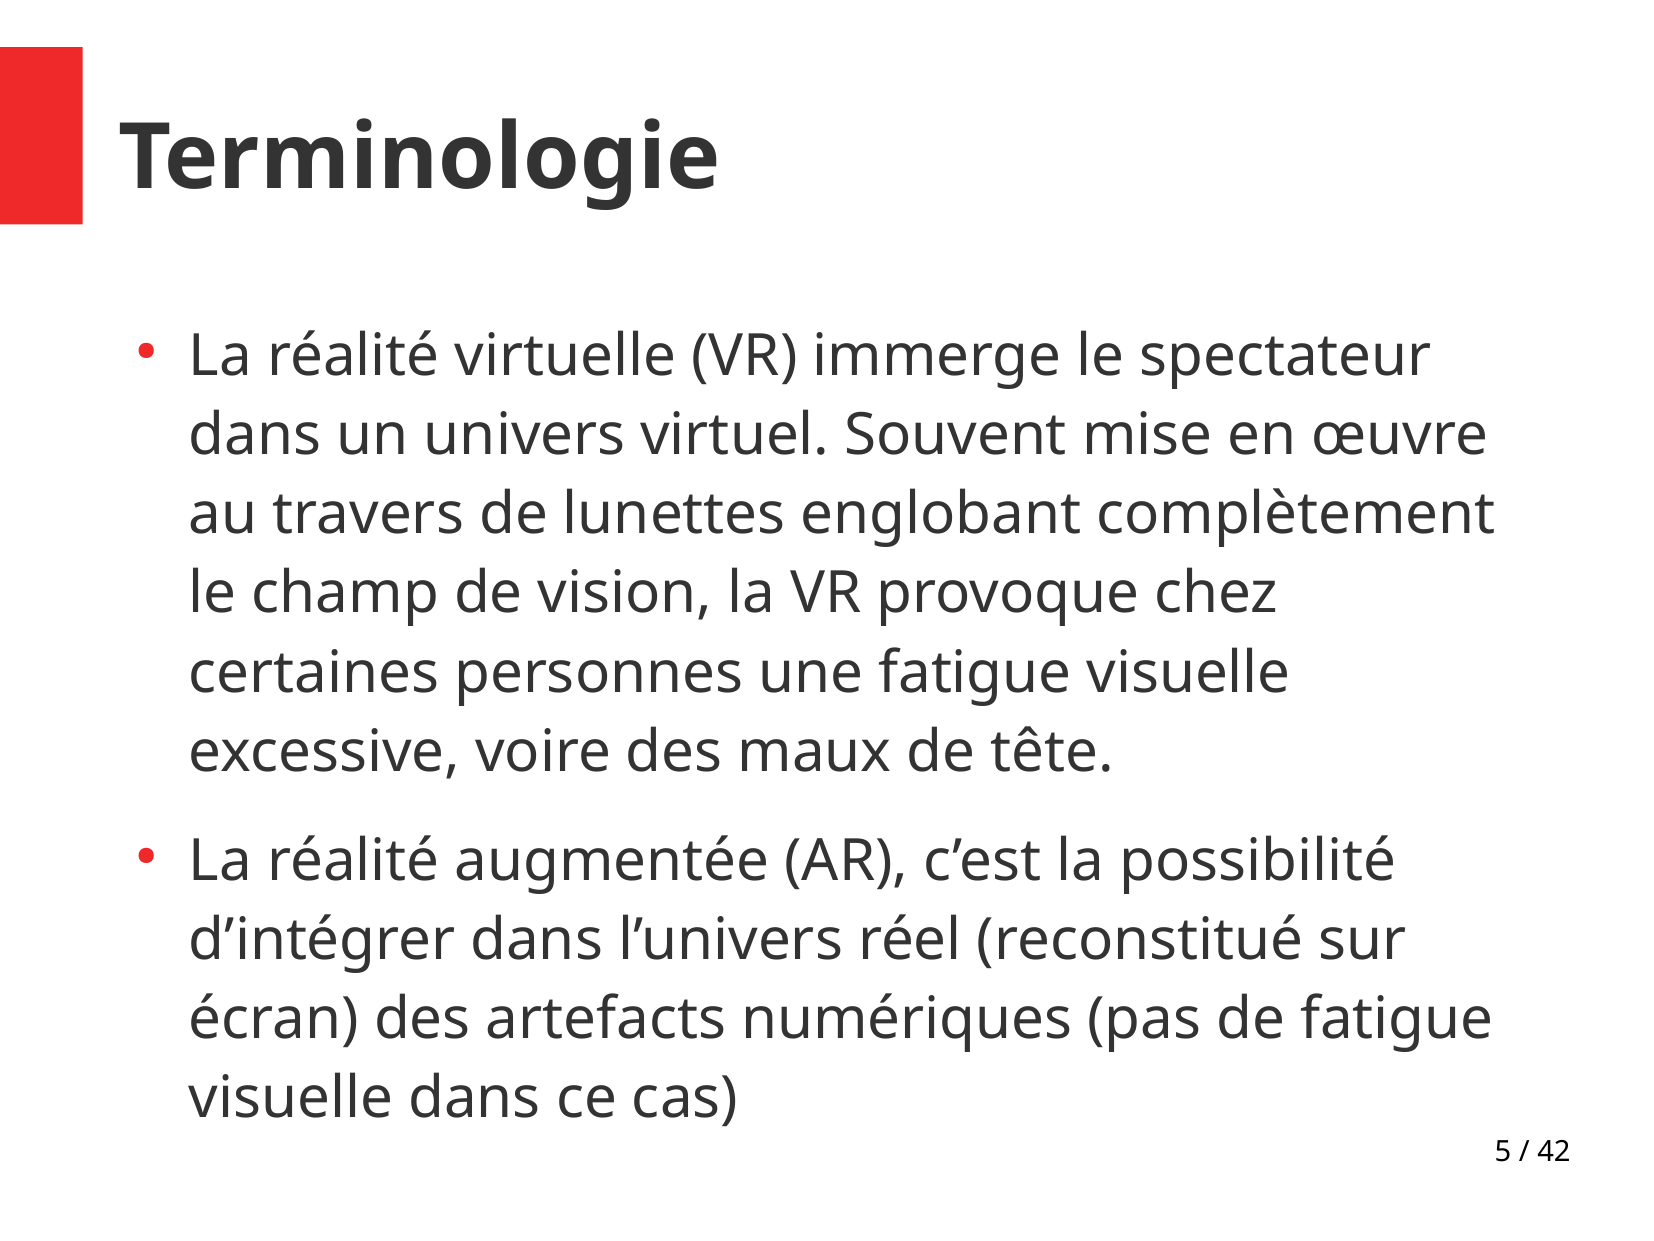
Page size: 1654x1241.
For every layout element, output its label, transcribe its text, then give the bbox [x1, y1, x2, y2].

list La réalité virtuelle (VR) immerge le spectateur dans un univers virtuel. Souvent mise en œuvre au travers de lunettes englobant complètement le champ de vision, la VR provoque chez certaines personnes une fatigue visuelle excessive, voire des maux de tête. La réalité augmentée (AR), c’est la possibilité d’intégrer dans l’univers réel (reconstitué sur écran) des artefacts numériques (pas de fatigue visuelle dans ce cas) [118, 312, 1536, 1033]
title Terminologie [118, 49, 1571, 257]
